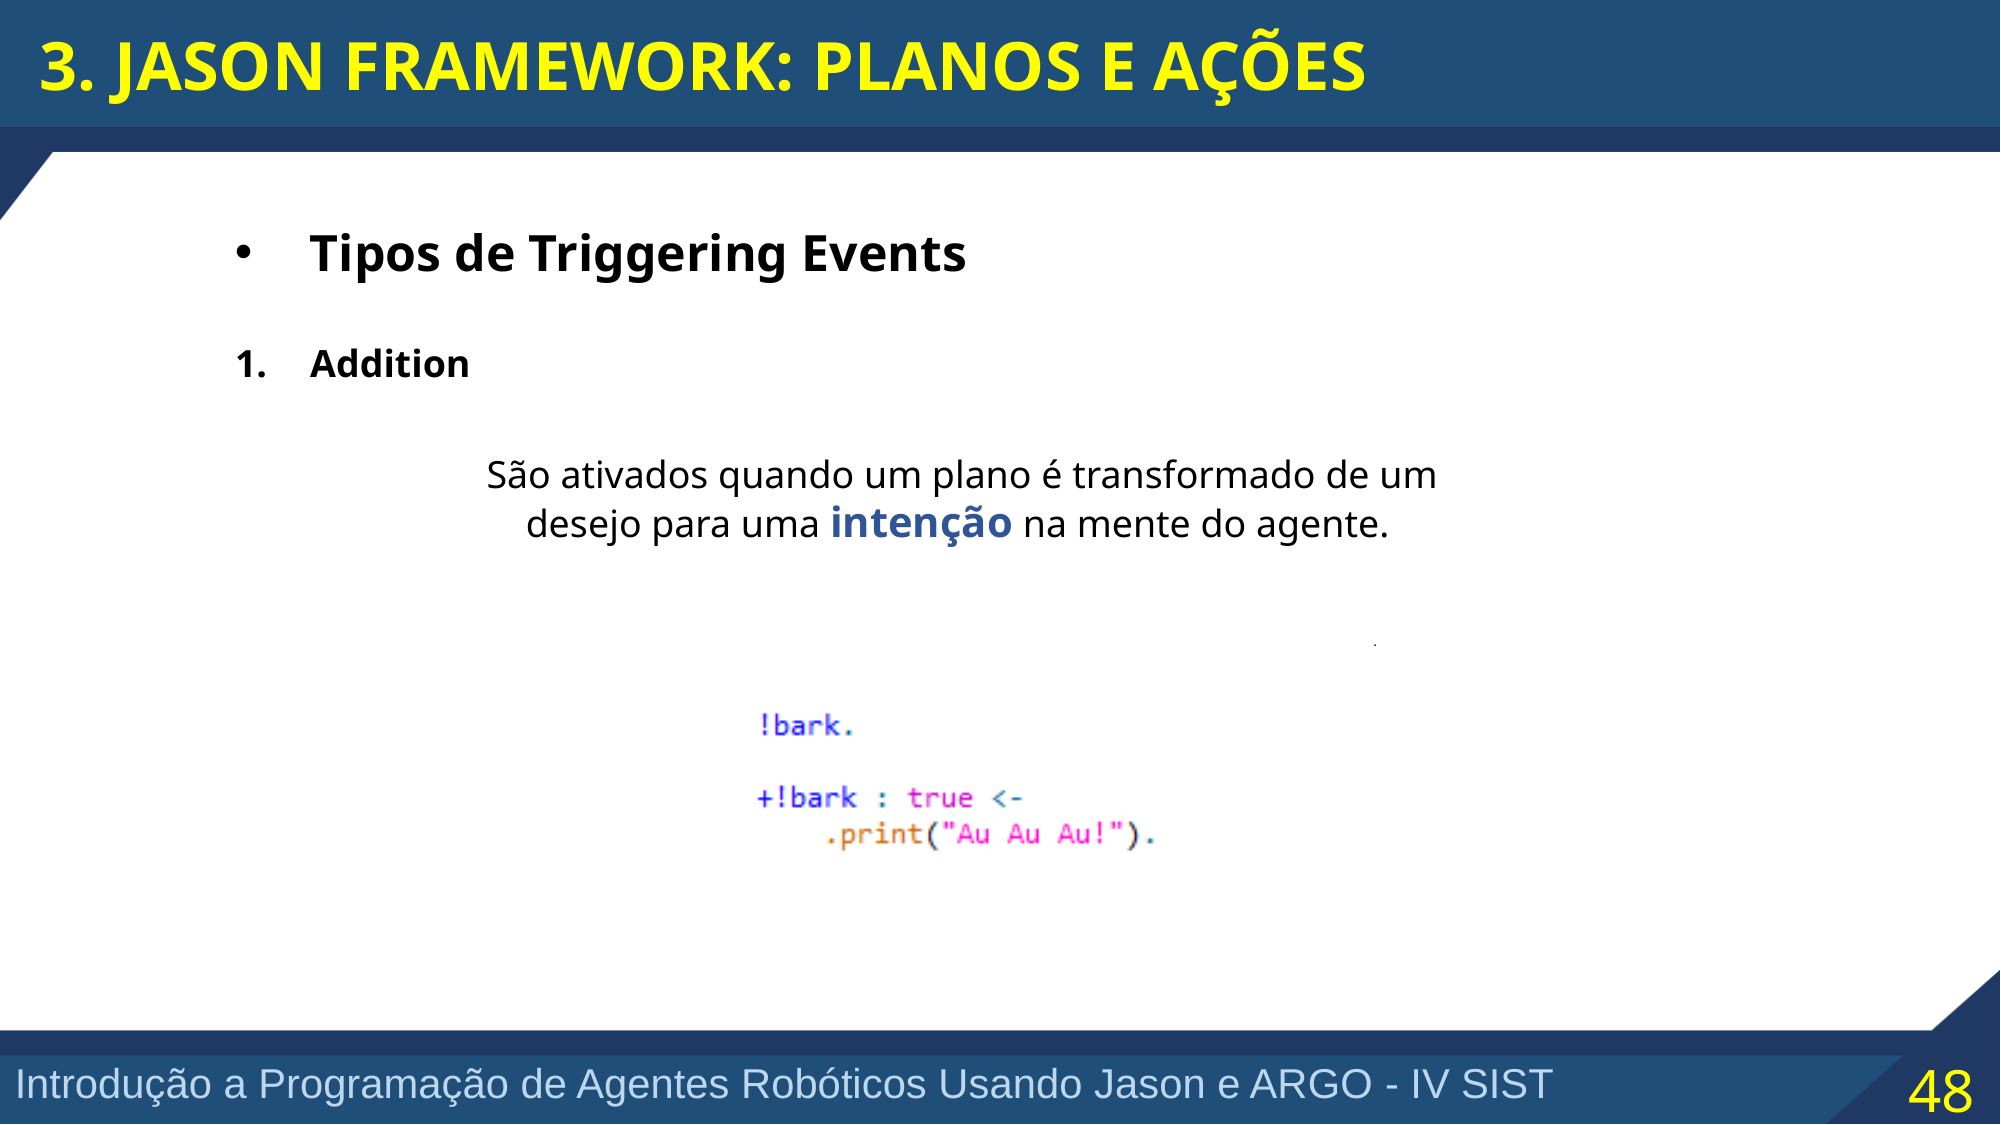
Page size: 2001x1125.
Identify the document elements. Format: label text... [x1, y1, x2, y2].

picture [0, 0, 2000, 1124]
text_box Addition [220, 338, 1275, 409]
text_box São ativados quando um plano é transformado de um desejo para uma intenção na mente do agente. [419, 443, 1506, 554]
text_box Tipos de Triggering Events [220, 214, 1496, 290]
text_box 3. JASON FRAMEWORK: PLANOS E AÇÕES [24, 16, 2000, 112]
